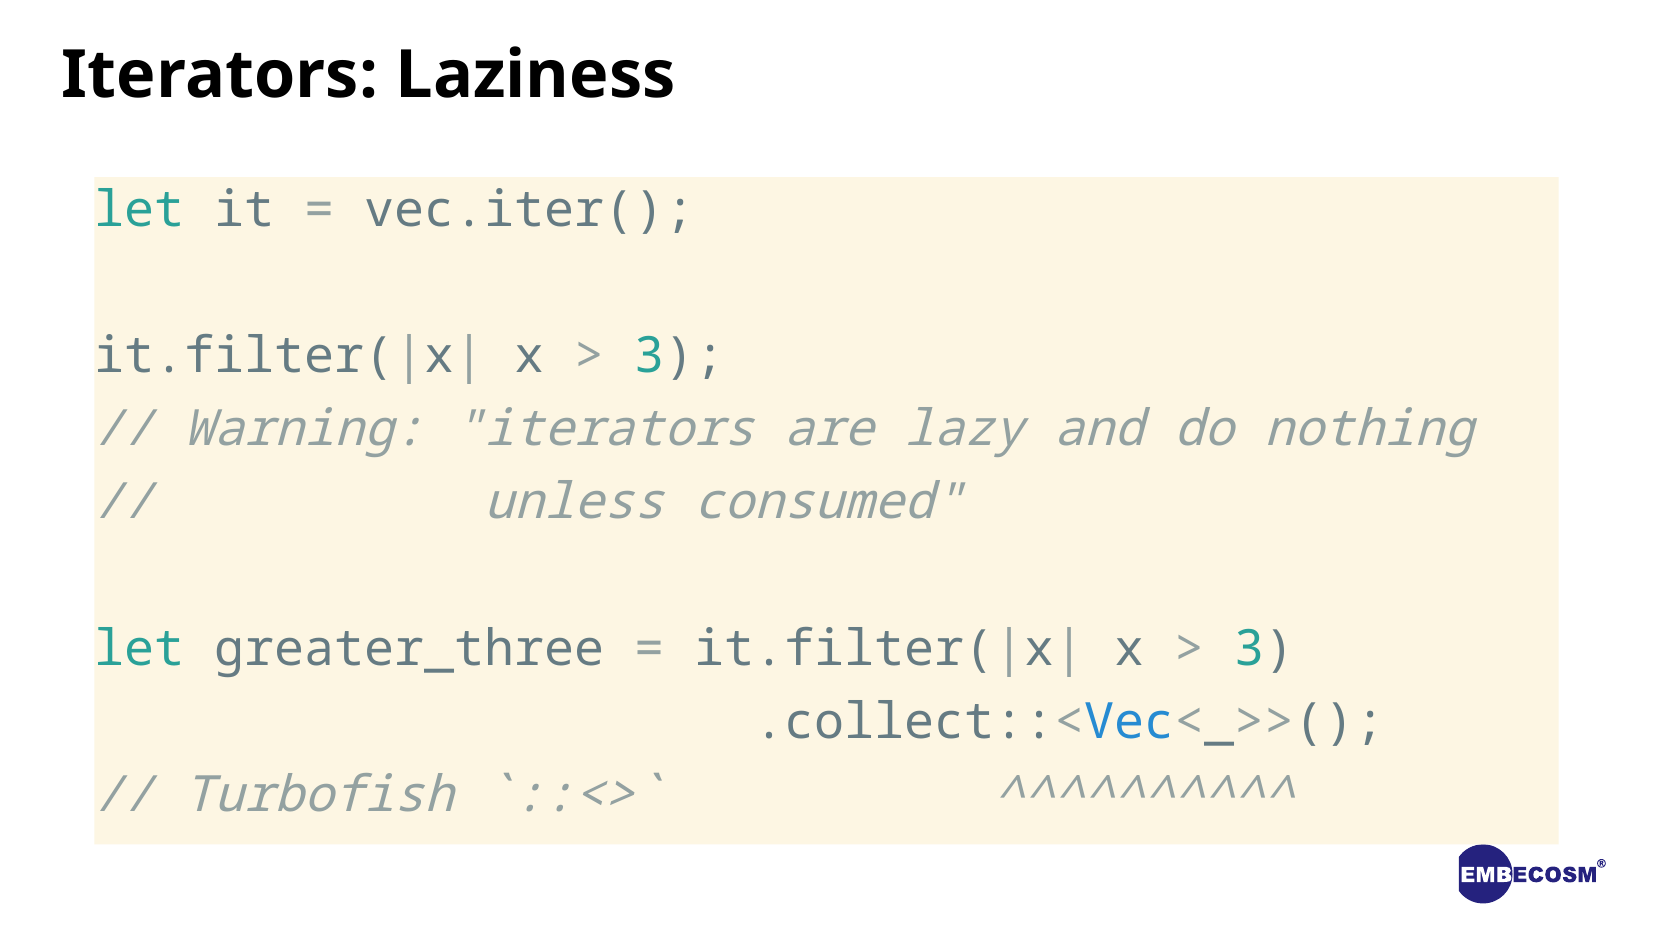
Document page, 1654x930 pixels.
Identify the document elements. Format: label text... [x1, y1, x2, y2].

title Iterators: Laziness [47, 26, 1606, 178]
list let it = vec.iter(); it.filter(|x| x > 3); // Warning: "iterators are lazy and do nothing // unless consumed" let greater_three = it.filter(|x| x > 3) .collect::<Vec<_>>(); // Turbofish `::<>` ^^^^^^^^^^ [94, 177, 1559, 845]
